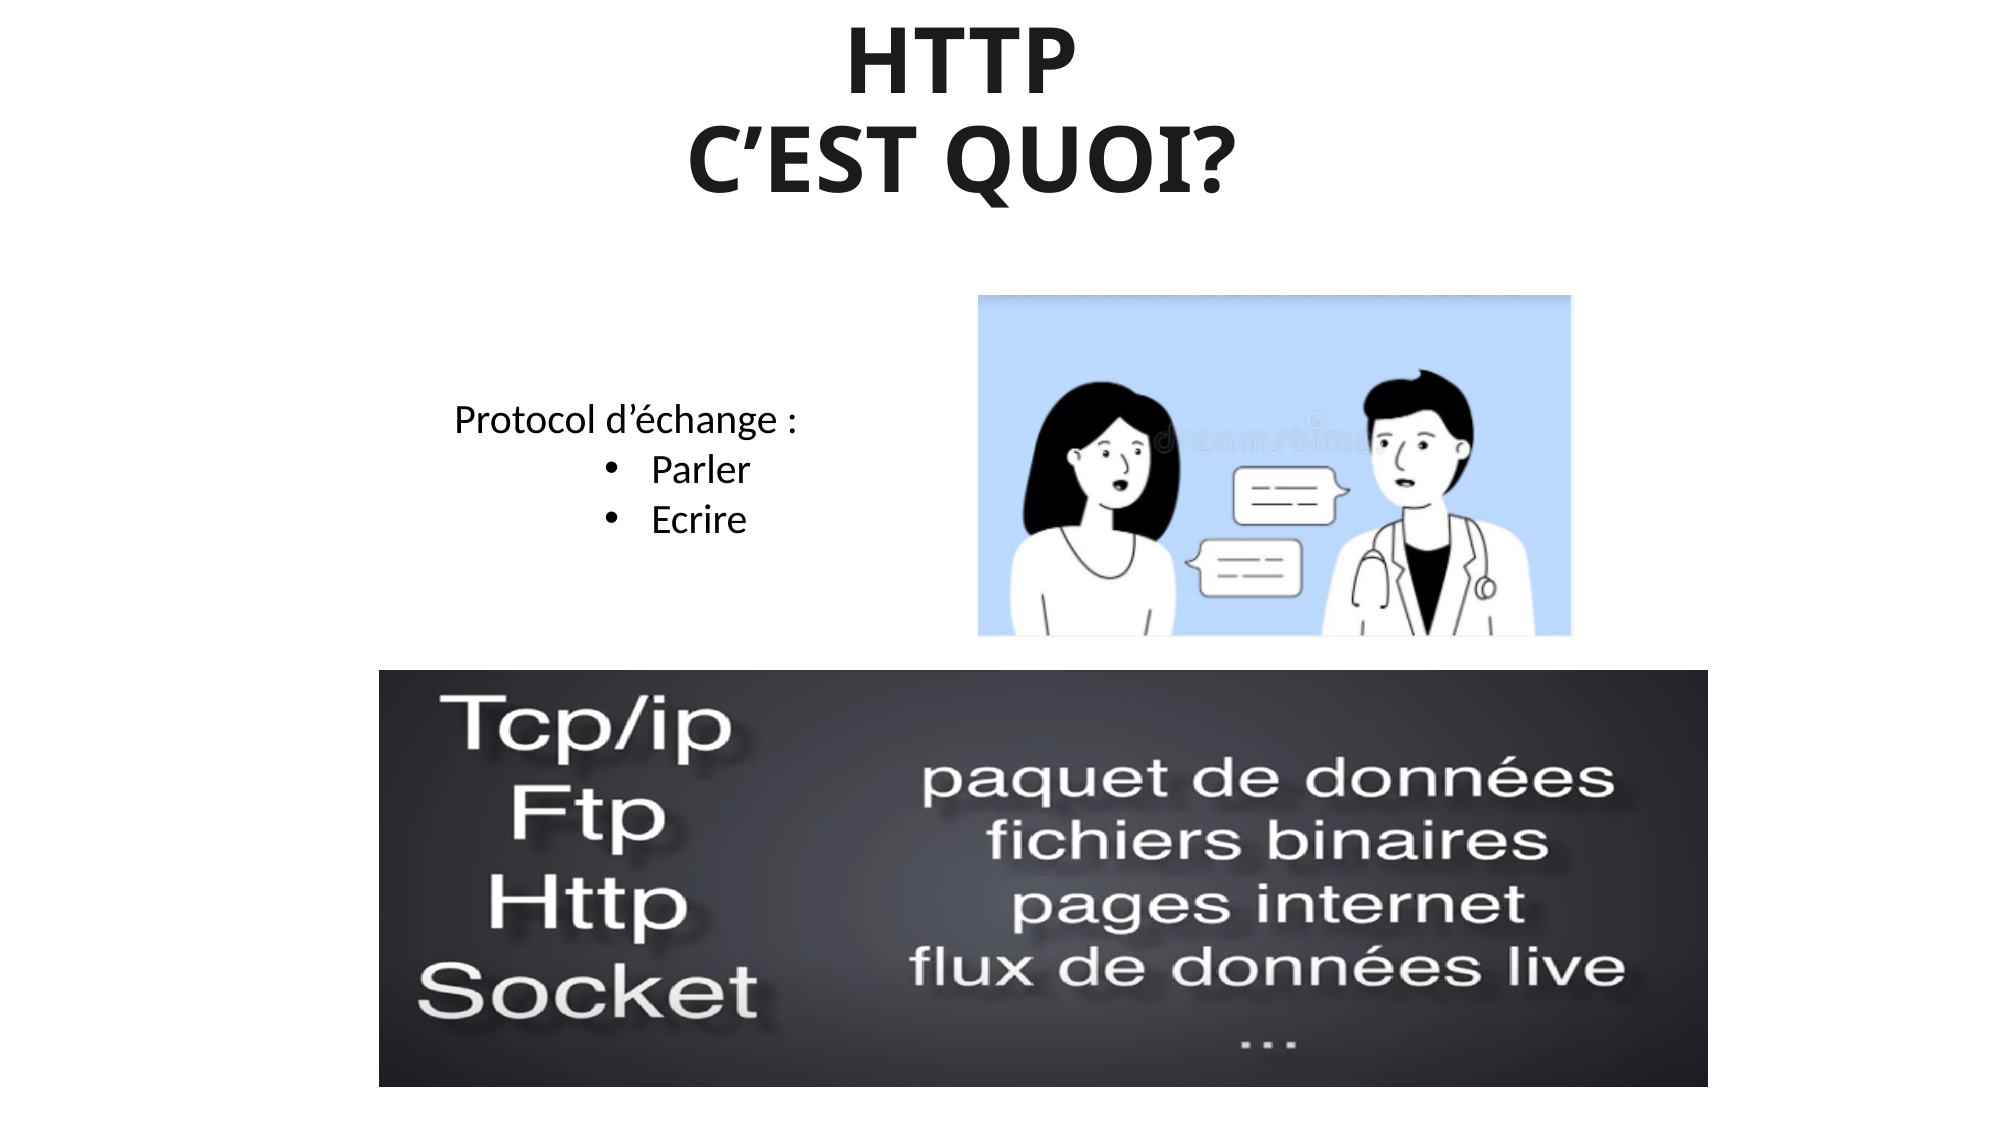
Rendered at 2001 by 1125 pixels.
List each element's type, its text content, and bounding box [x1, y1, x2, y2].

picture [379, 670, 1708, 1087]
text_box Protocol d’échange : Parler Ecrire [439, 384, 841, 602]
title HTTP C’EST QUOI? [111, 0, 1737, 227]
picture [978, 296, 1576, 653]
